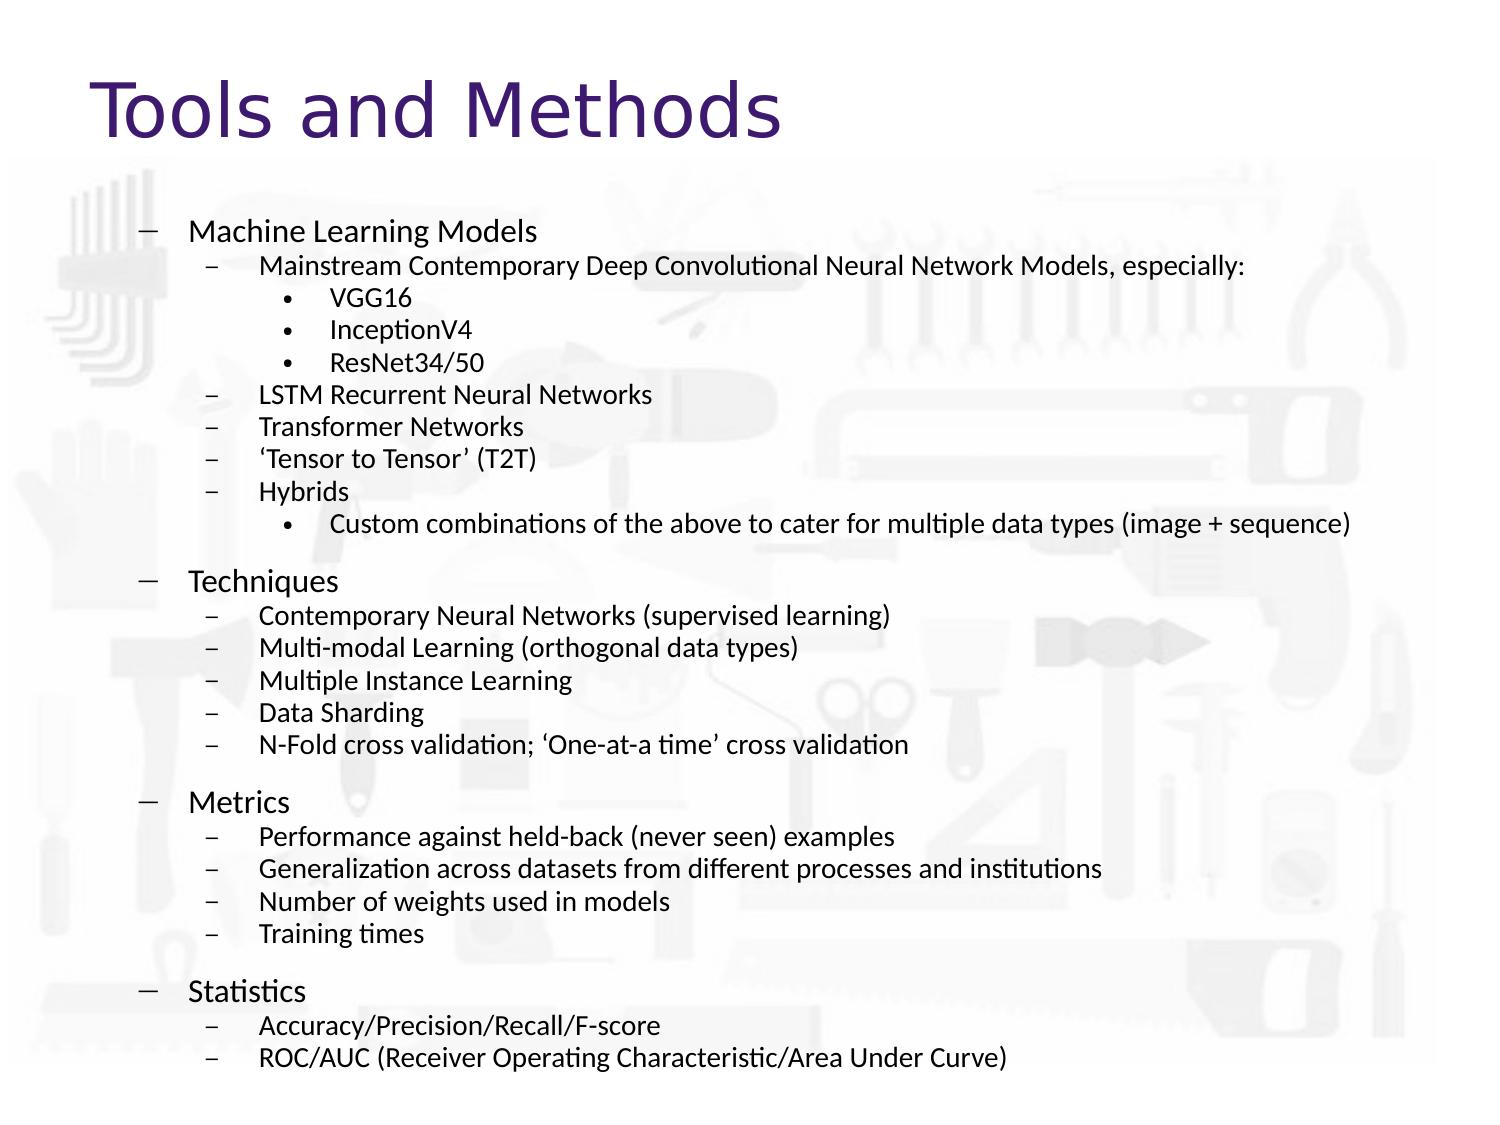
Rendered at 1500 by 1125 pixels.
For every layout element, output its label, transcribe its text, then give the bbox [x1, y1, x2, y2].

list Machine Learning Models Mainstream Contemporary Deep Convolutional Neural Network Models, especially: VGG16 InceptionV4 ResNet34/50 LSTM Recurrent Neural Networks Transformer Networks ‘Tensor to Tensor’ (T2T) Hybrids Custom combinations of the above to cater for multiple data types (image + sequence) Techniques Contemporary Neural Networks (supervised learning) Multi-modal Learning (orthogonal data types) Multiple Instance Learning Data Sharding N-Fold cross validation; ‘One-at-a time’ cross validation Metrics Performance against held-back (never seen) examples Generalization across datasets from different processes and institutions Number of weights used in models Training times Statistics Accuracy/Precision/Recall/F-score ROC/AUC (Receiver Operating Characteristic/Area Under Curve) [117, 217, 1371, 1030]
picture [324, 1051, 330, 1060]
picture [278, 1050, 290, 1064]
picture [390, 1050, 396, 1057]
picture [637, 1055, 643, 1064]
picture [570, 1055, 577, 1064]
picture [754, 1055, 761, 1064]
picture [8, 156, 1437, 1064]
picture [873, 1055, 879, 1064]
picture [496, 1050, 508, 1064]
picture [263, 1050, 269, 1057]
title Tools and Methods [75, 45, 1423, 171]
picture [887, 1055, 894, 1064]
picture [516, 1055, 523, 1064]
picture [586, 1055, 592, 1064]
picture [792, 1051, 798, 1060]
